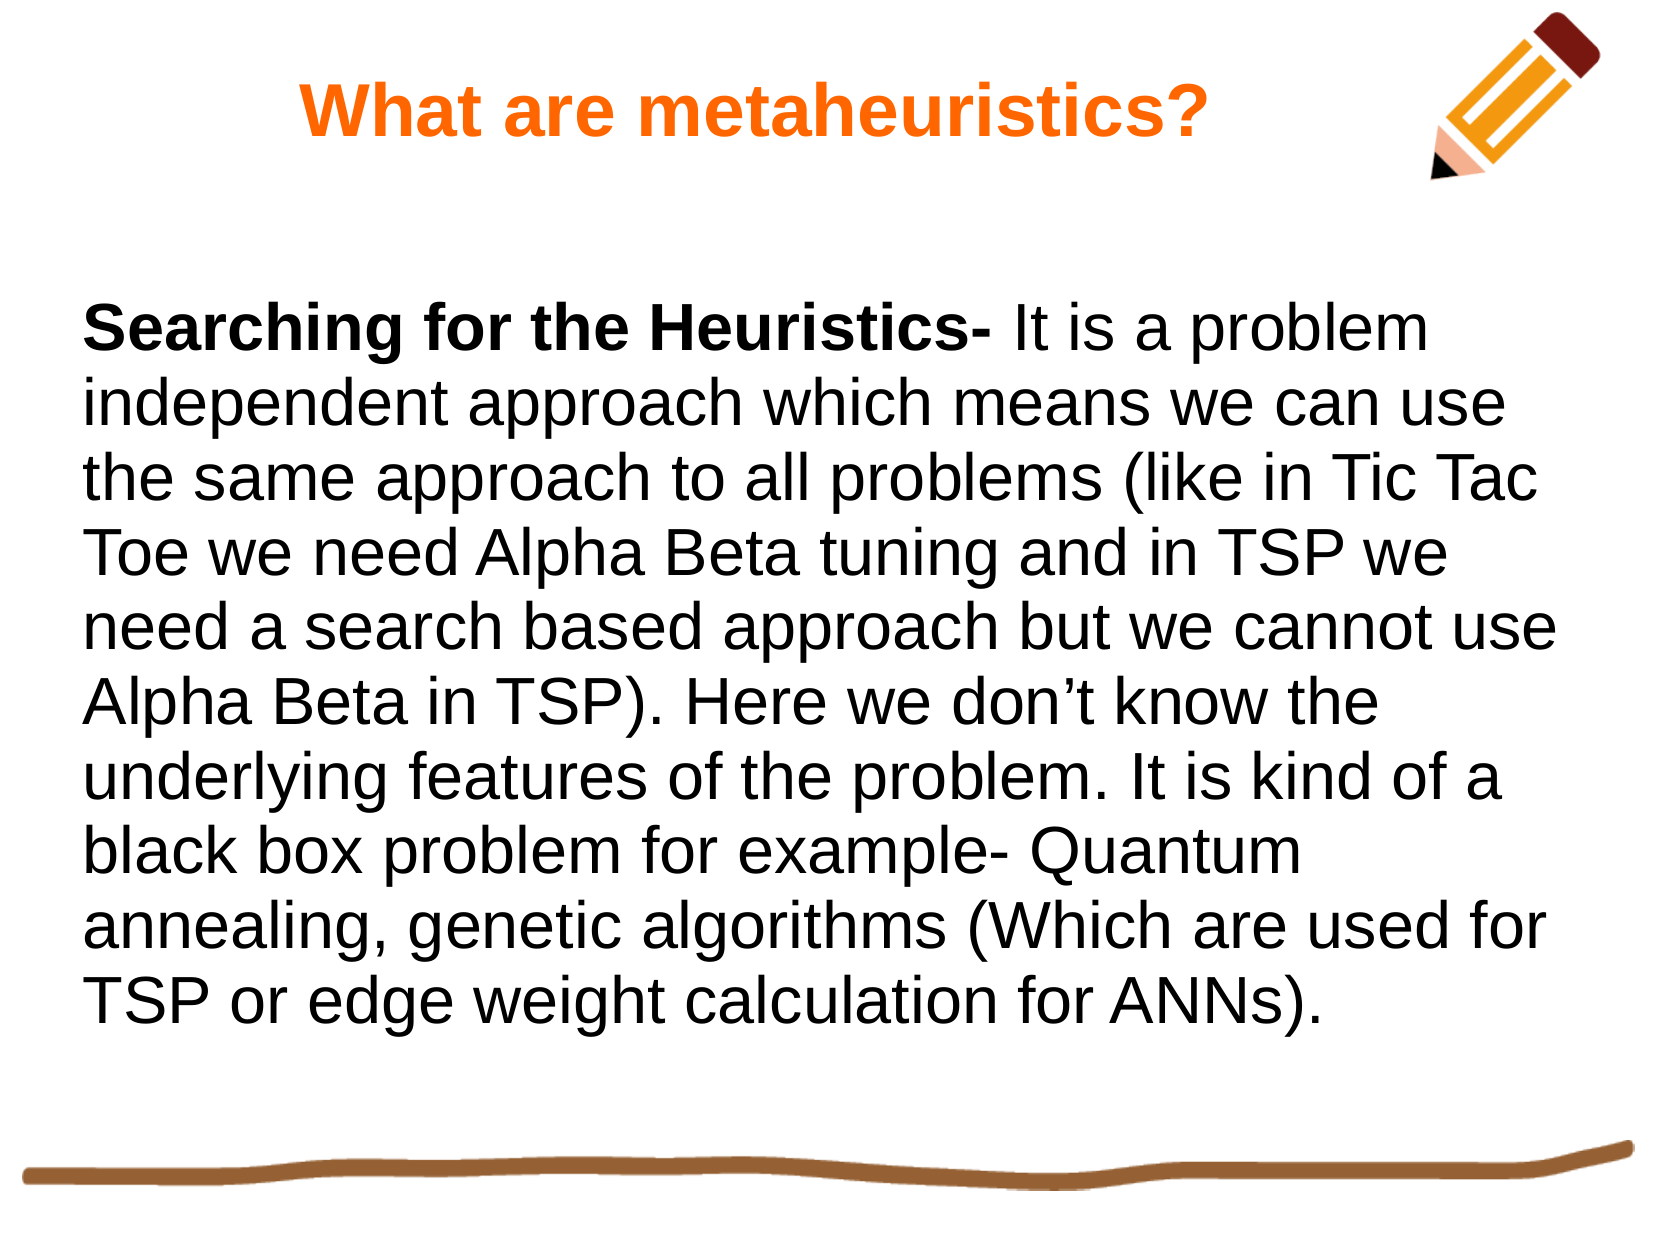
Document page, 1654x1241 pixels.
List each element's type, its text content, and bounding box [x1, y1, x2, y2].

picture [1430, 12, 1601, 181]
list Searching for the Heuristics- It is a problem independent approach which means we can use the same approach to all problems (like in Tic Tac Toe we need Alpha Beta tuning and in TSP we need a search based approach but we cannot use Alpha Beta in TSP). Here we don’t know the underlying features of the problem. It is kind of a black box problem for example- Quantum annealing, genetic algorithms (Which are used for TSP or edge weight calculation for ANNs). [82, 290, 1571, 1122]
title What are metaheuristics? [82, 49, 1430, 172]
picture [22, 1140, 1635, 1191]
